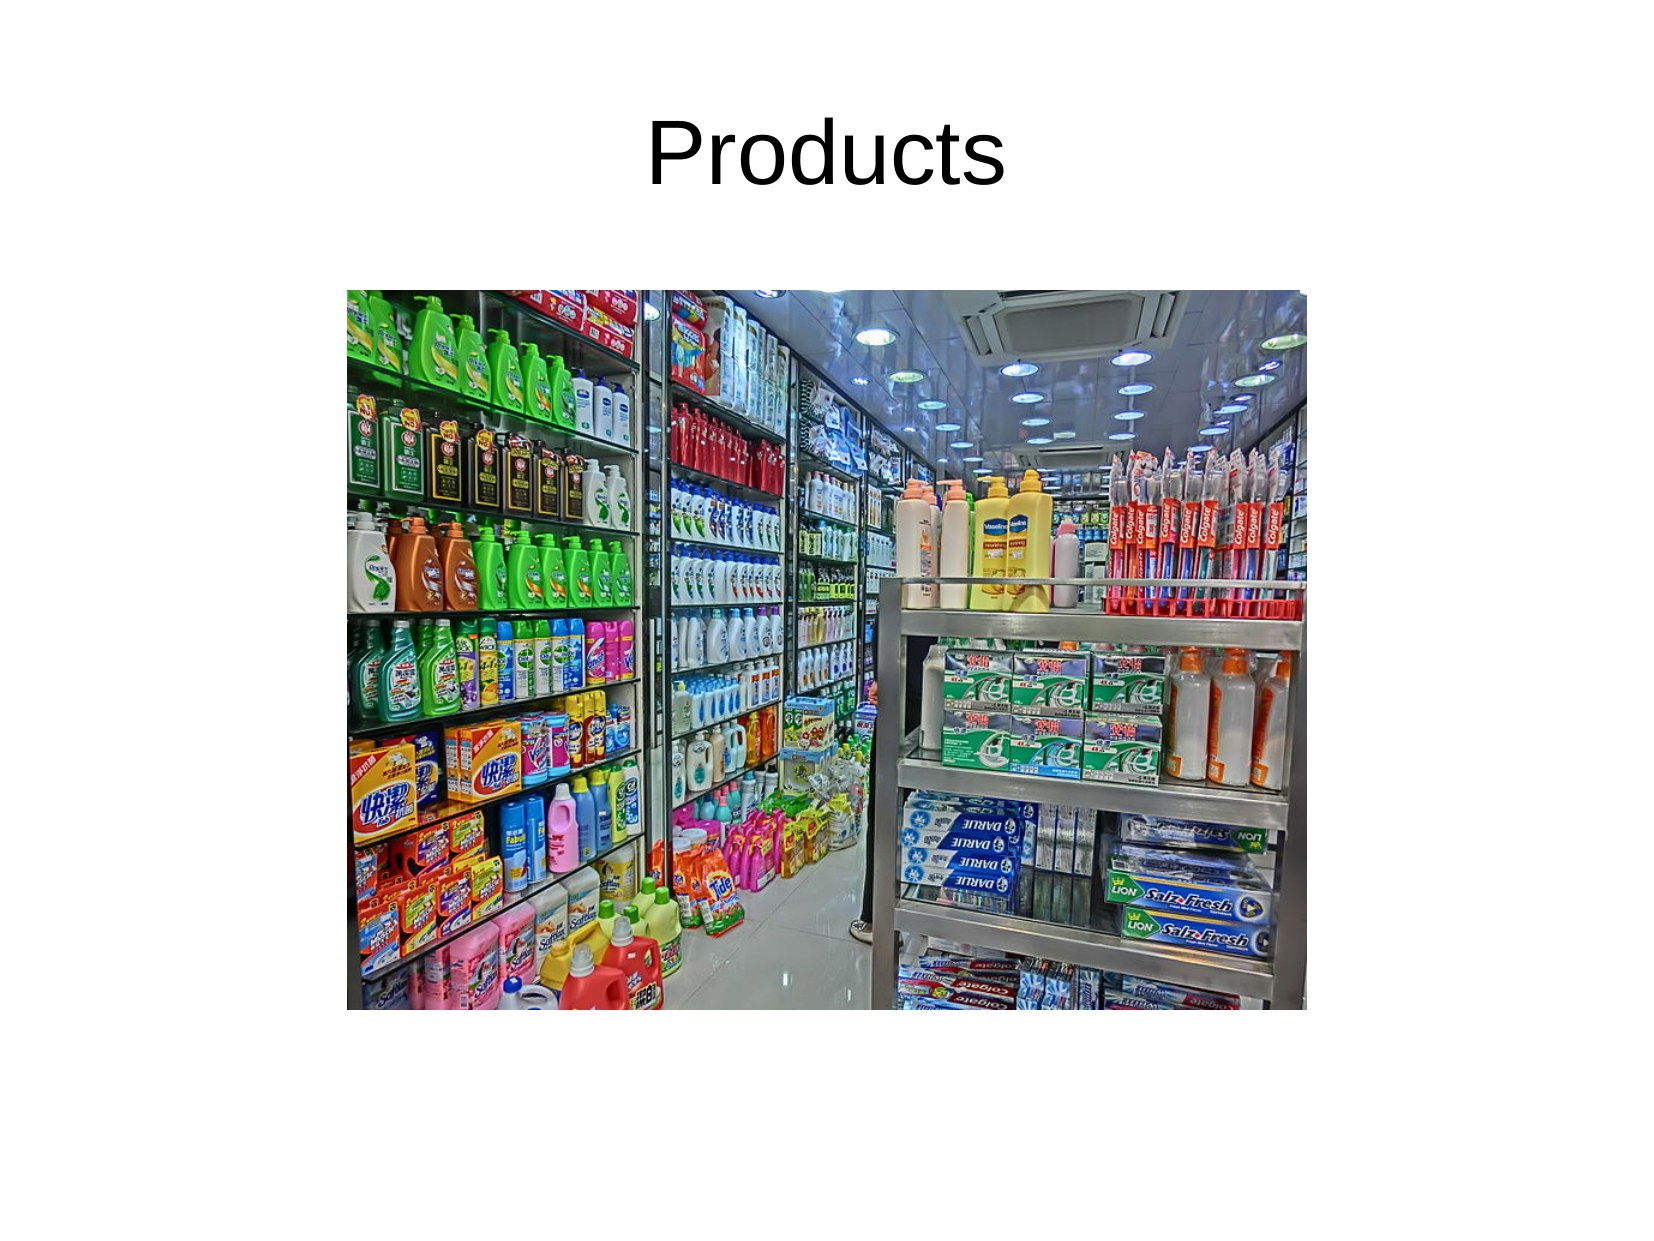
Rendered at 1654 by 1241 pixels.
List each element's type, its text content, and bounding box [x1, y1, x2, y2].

title Products [82, 49, 1571, 257]
picture [347, 290, 1307, 1010]
